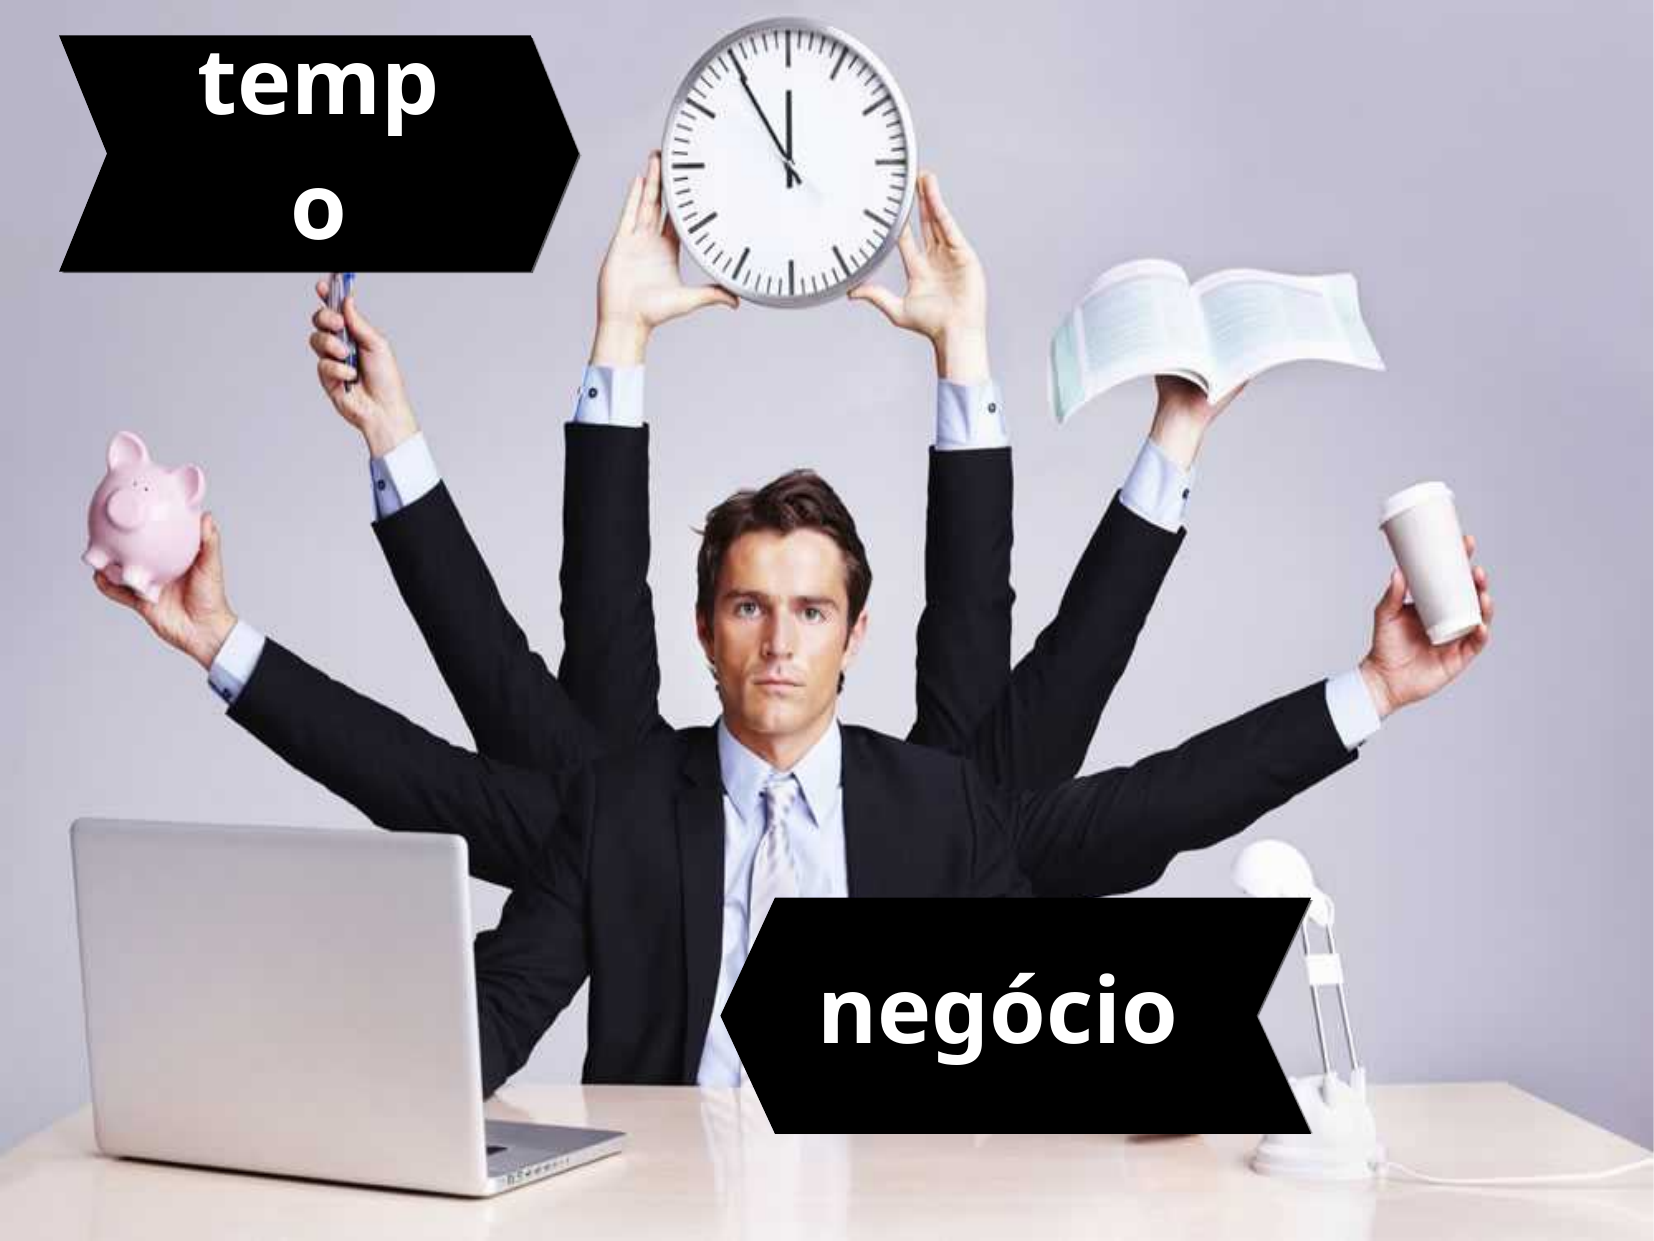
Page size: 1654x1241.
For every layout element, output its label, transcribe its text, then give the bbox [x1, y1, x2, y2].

text_box negócio [803, 956, 1193, 1061]
picture [0, 0, 1654, 1241]
text_box [720, 897, 1312, 1134]
text_box [59, 35, 579, 272]
text_box tempo [177, 38, 461, 245]
